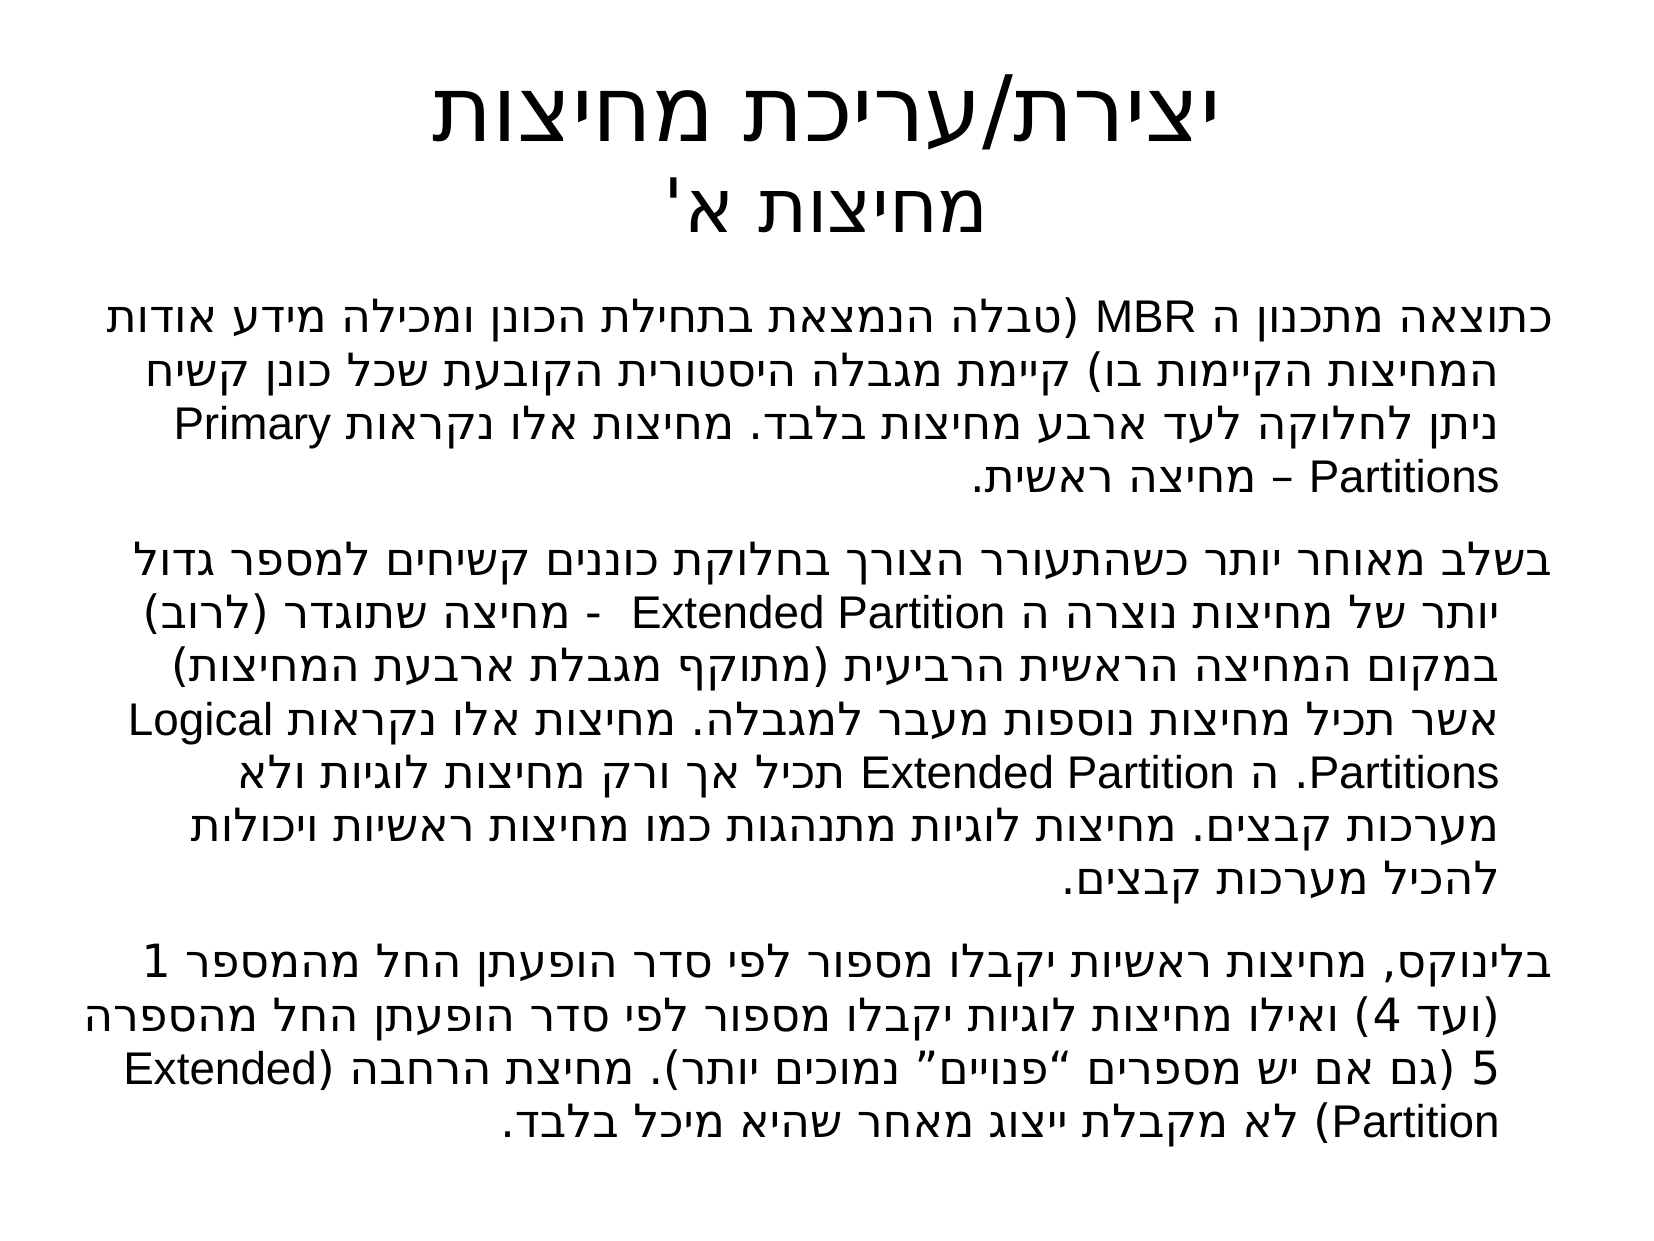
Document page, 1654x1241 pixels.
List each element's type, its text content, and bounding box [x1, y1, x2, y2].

list כתוצאה מתכנון ה MBR (טבלה הנמצאת בתחילת הכונן ומכילה מידע אודות המחיצות הקיימות בו) קיימת מגבלה היסטורית הקובעת שכל כונן קשיח ניתן לחלוקה לעד ארבע מחיצות בלבד. מחיצות אלו נקראות Primary Partitions – מחיצה ראשית. בשלב מאוחר יותר כשהתעורר הצורך בחלוקת כוננים קשיחים למספר גדול יותר של מחיצות נוצרה ה Extended Partition - מחיצה שתוגדר (לרוב) במקום המחיצה הראשית הרביעית (מתוקף מגבלת ארבעת המחיצות) אשר תכיל מחיצות נוספות מעבר למגבלה. מחיצות אלו נקראות Logical Partitions. ה Extended Partition תכיל אך ורק מחיצות לוגיות ולא מערכות קבצים. מחיצות לוגיות מתנהגות כמו מחיצות ראשיות ויכולות להכיל מערכות קבצים. בלינוקס, מחיצות ראשיות יקבלו מספור לפי סדר הופעתן החל מהמספר 1 (ועד 4) ואילו מחיצות לוגיות יקבלו מספור לפי סדר הופעתן החל מהספרה 5 (גם אם יש מספרים “פנויים” נמוכים יותר). מחיצת הרחבה (Extended Partition) לא מקבלת ייצוג מאחר שהיא מיכל בלבד. [82, 290, 1571, 1241]
title יצירת/עריכת מחיצות מחיצות א' [82, 51, 1571, 255]
